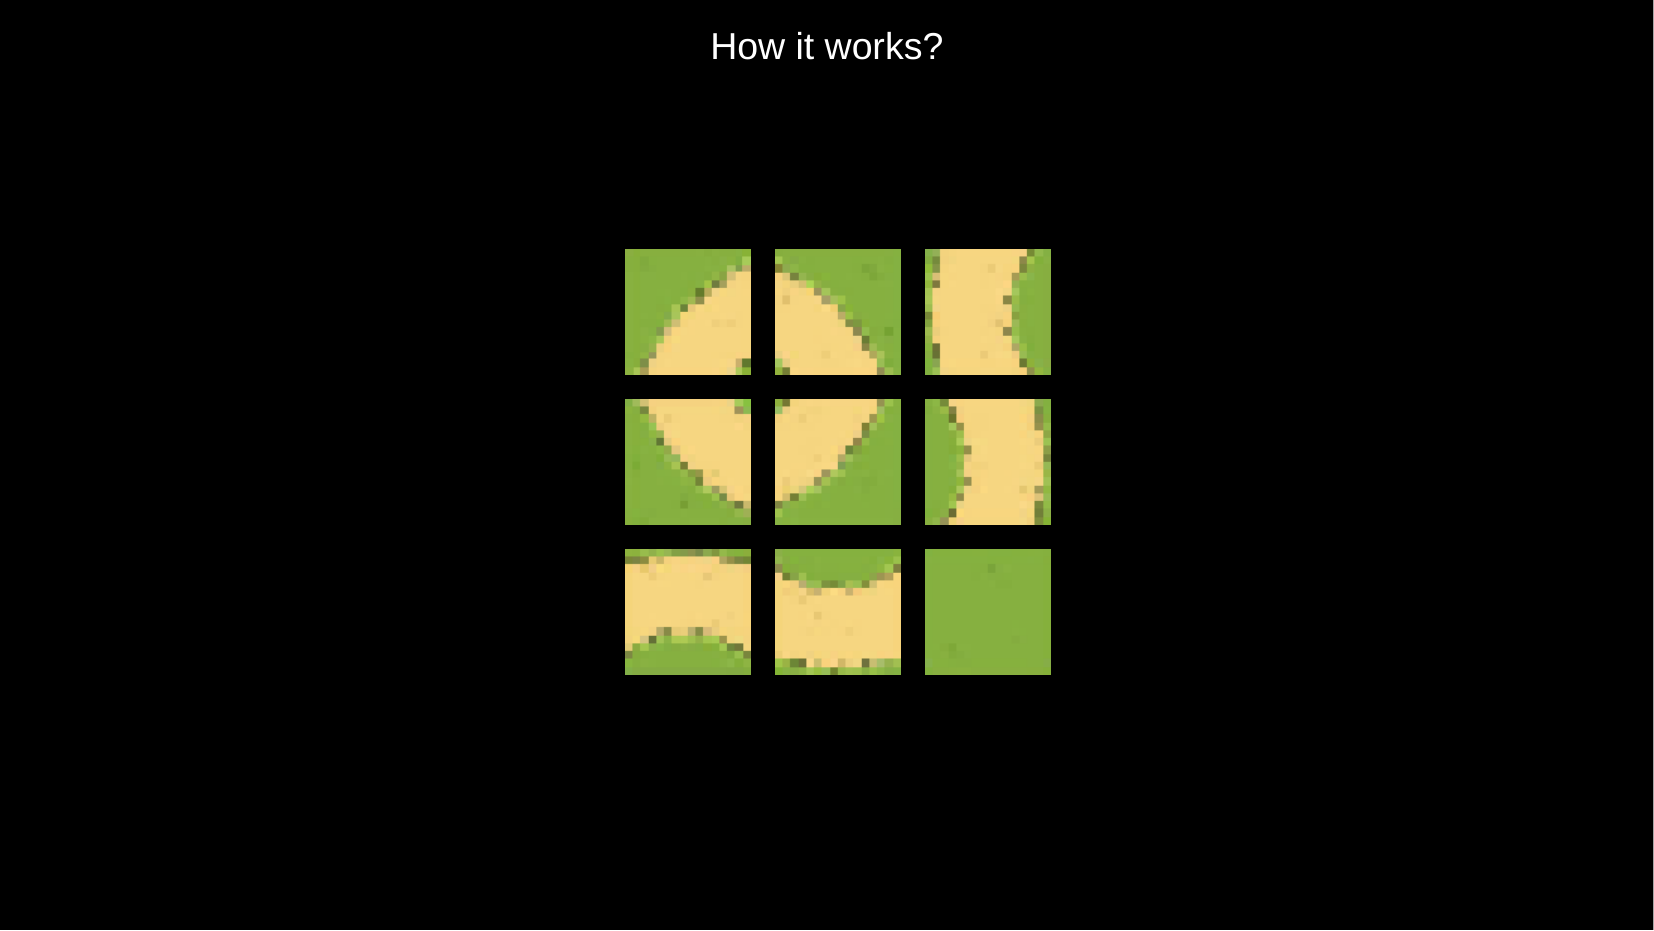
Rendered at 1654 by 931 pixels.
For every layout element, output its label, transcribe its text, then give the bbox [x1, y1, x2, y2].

picture [925, 549, 1051, 676]
picture [925, 399, 1051, 526]
picture [775, 549, 901, 676]
picture [775, 249, 901, 376]
picture [625, 549, 751, 676]
text_box How it works? [0, 18, 1654, 76]
picture [625, 399, 751, 526]
picture [775, 399, 901, 526]
picture [925, 249, 1051, 376]
picture [625, 249, 751, 376]
